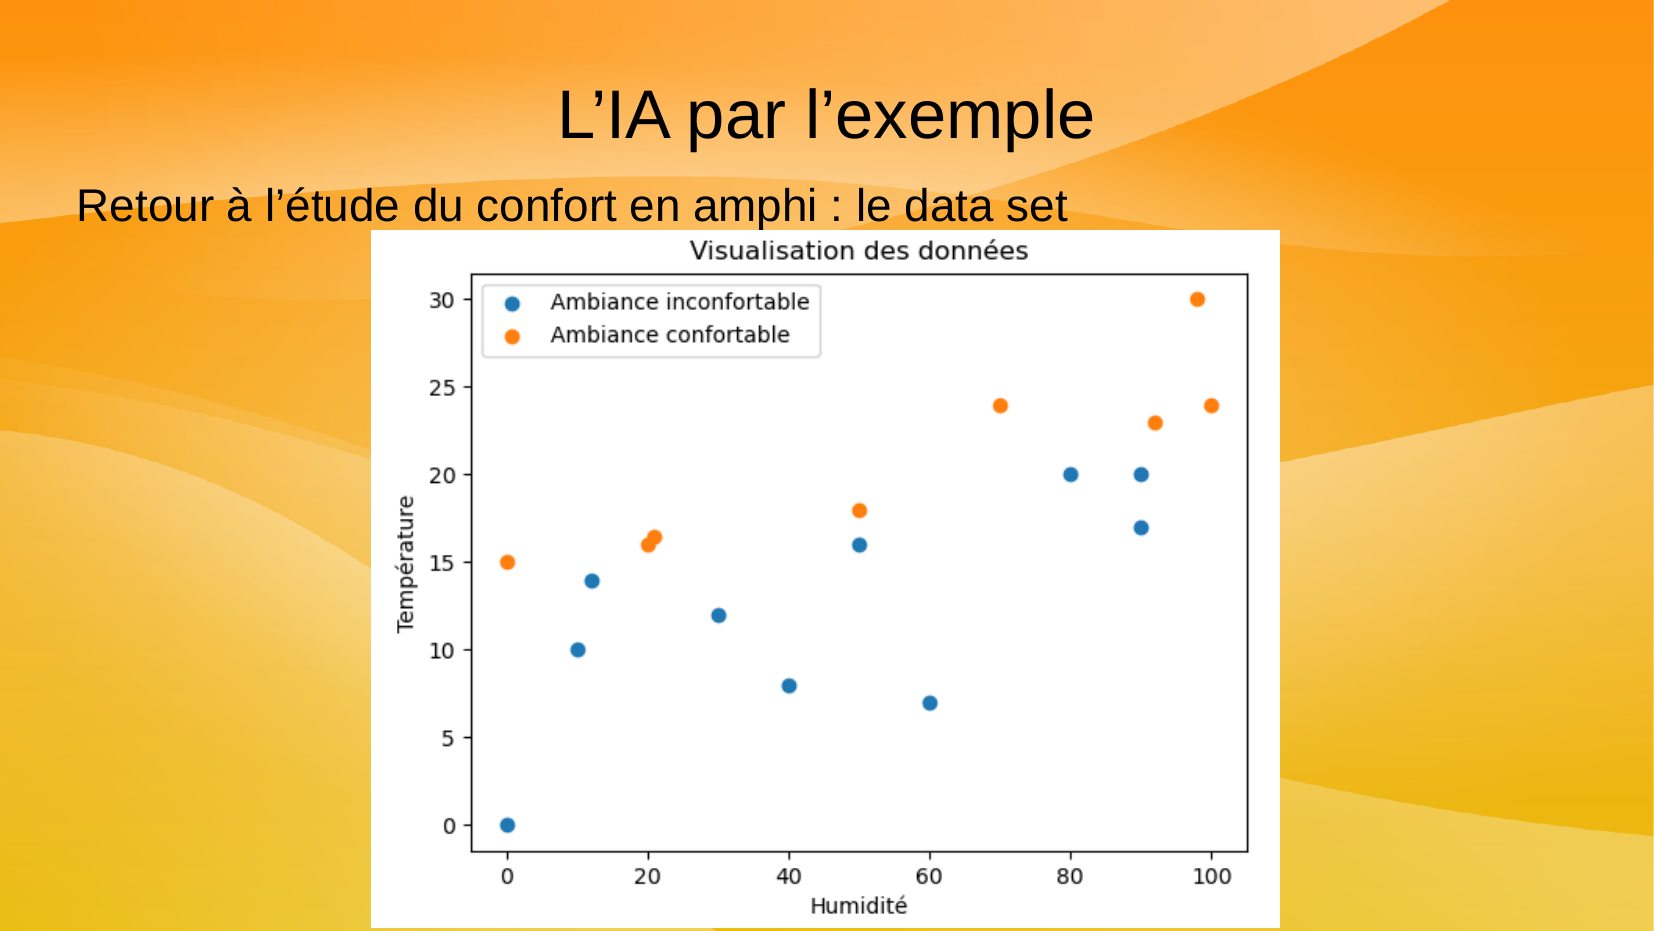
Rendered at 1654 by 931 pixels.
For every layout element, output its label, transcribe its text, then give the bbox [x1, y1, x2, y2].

picture [0, 0, 1654, 931]
subtitle Retour à l’étude du confort en amphi : le data set [76, 179, 1565, 928]
title L’IA par l’exemple [82, 37, 1571, 193]
